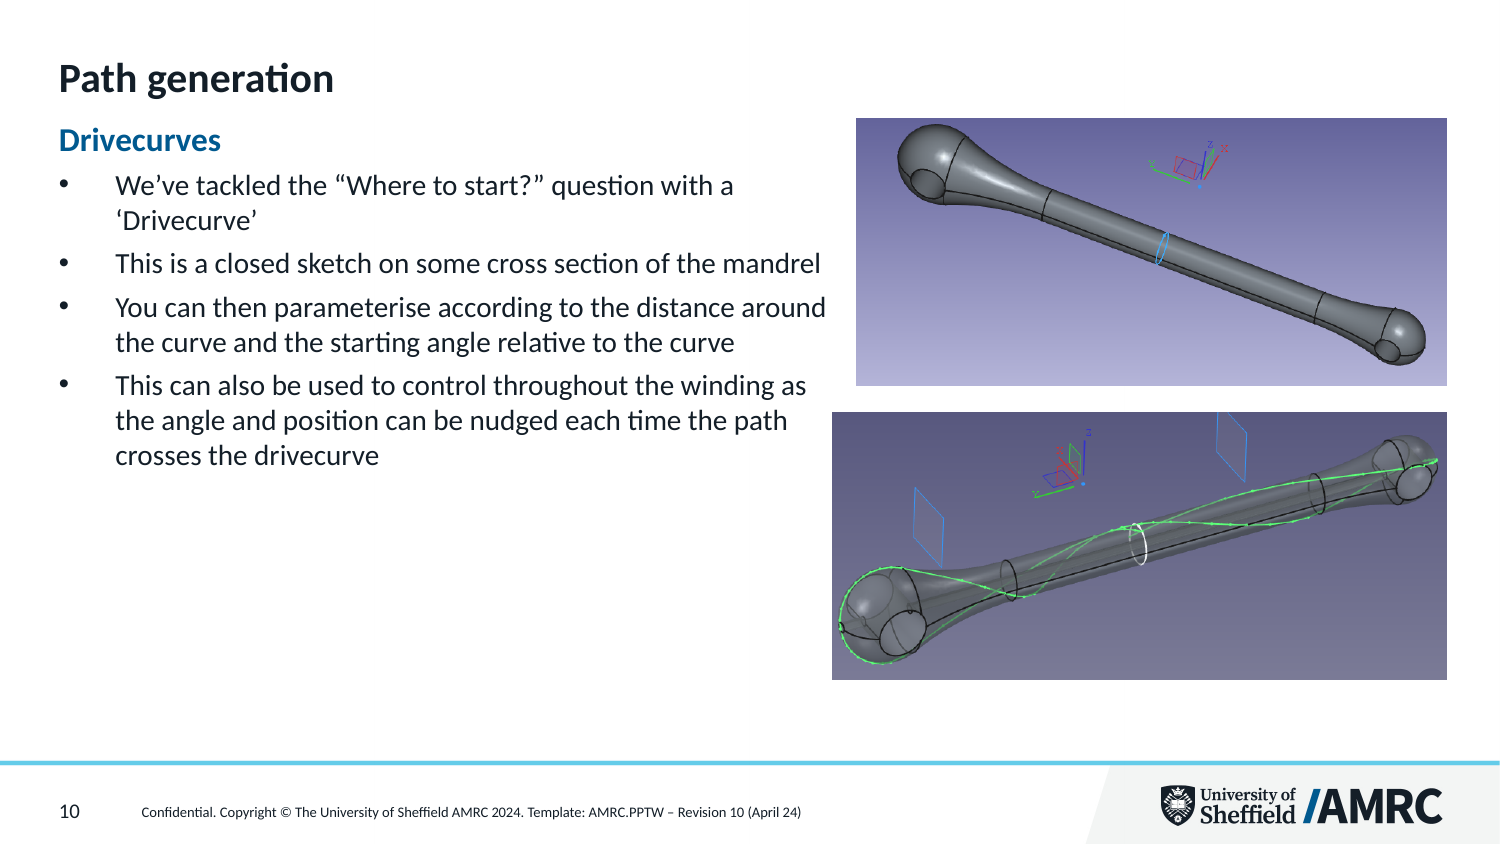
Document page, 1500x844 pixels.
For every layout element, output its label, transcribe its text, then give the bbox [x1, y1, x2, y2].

title Path generation [59, 50, 1029, 101]
picture [0, 0, 1500, 844]
list Drivecurves We’ve tackled the “Where to start?” question with a ‘Drivecurve’ This is a closed sketch on some cross section of the mandrel You can then parameterise according to the distance around the curve and the starting angle relative to the curve This can also be used to control throughout the winding as the angle and position can be nudged each time the path crosses the drivecurve [59, 118, 827, 717]
